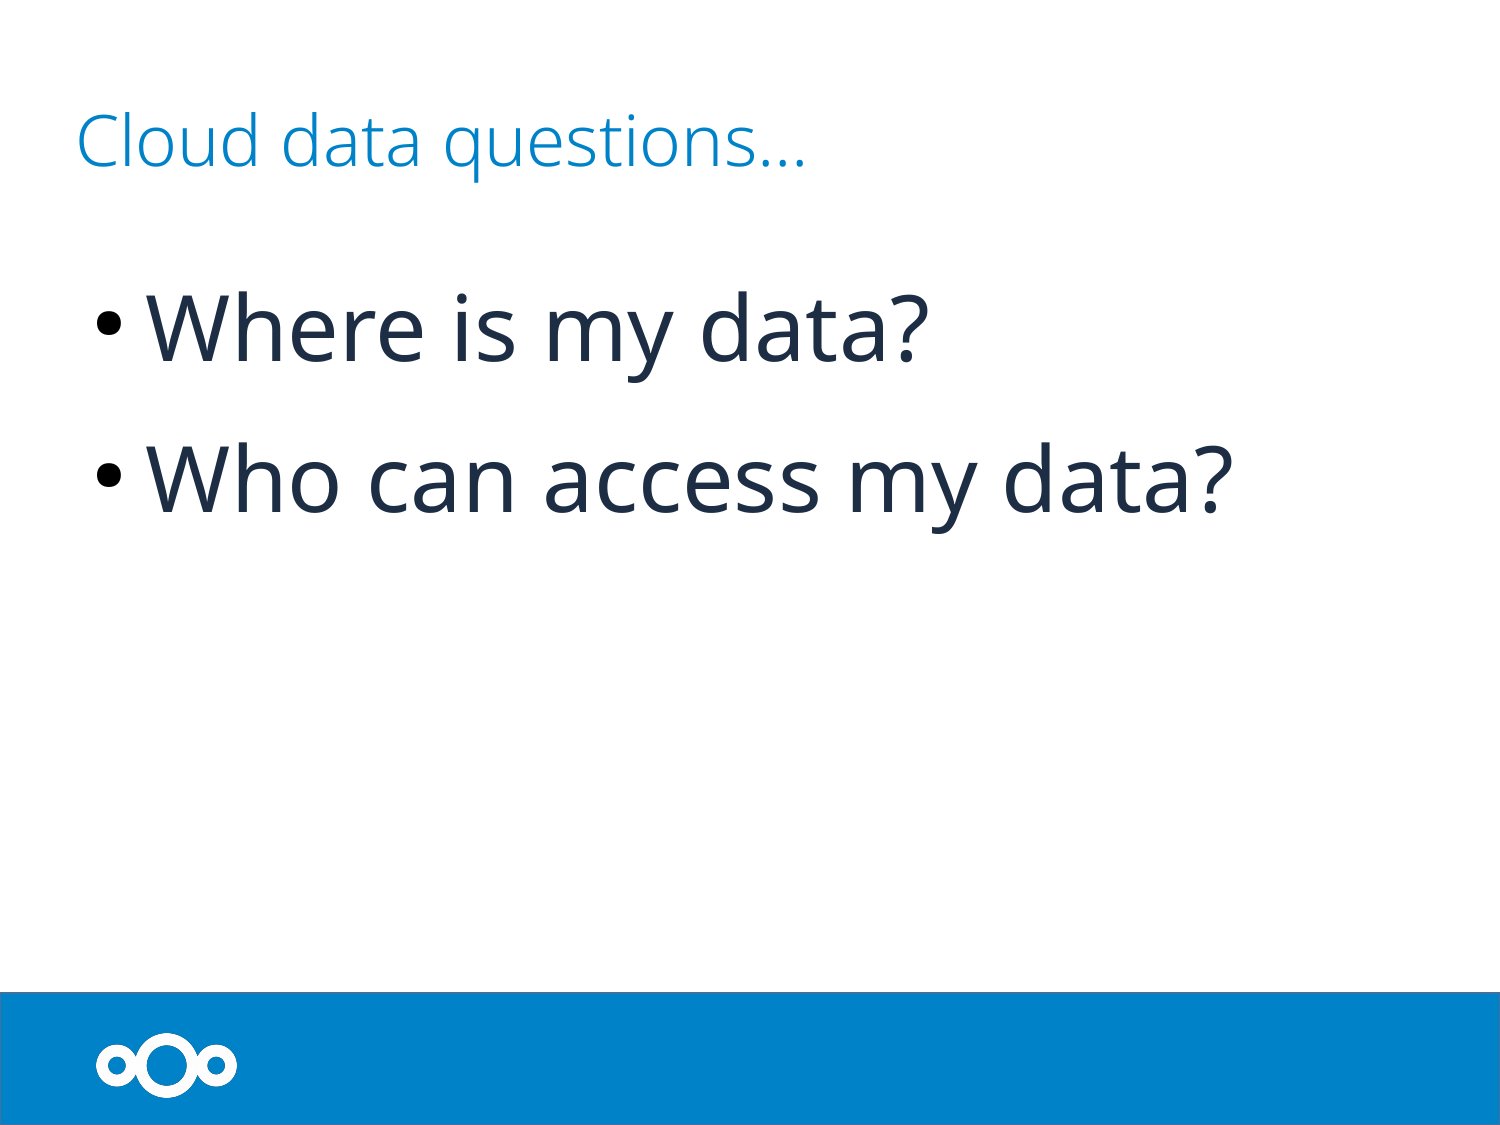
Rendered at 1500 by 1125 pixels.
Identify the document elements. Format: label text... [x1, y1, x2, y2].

title Cloud data questions... [74, 44, 1425, 233]
list Where is my data? Who can access my data? [74, 263, 1425, 916]
picture [96, 1033, 237, 1098]
